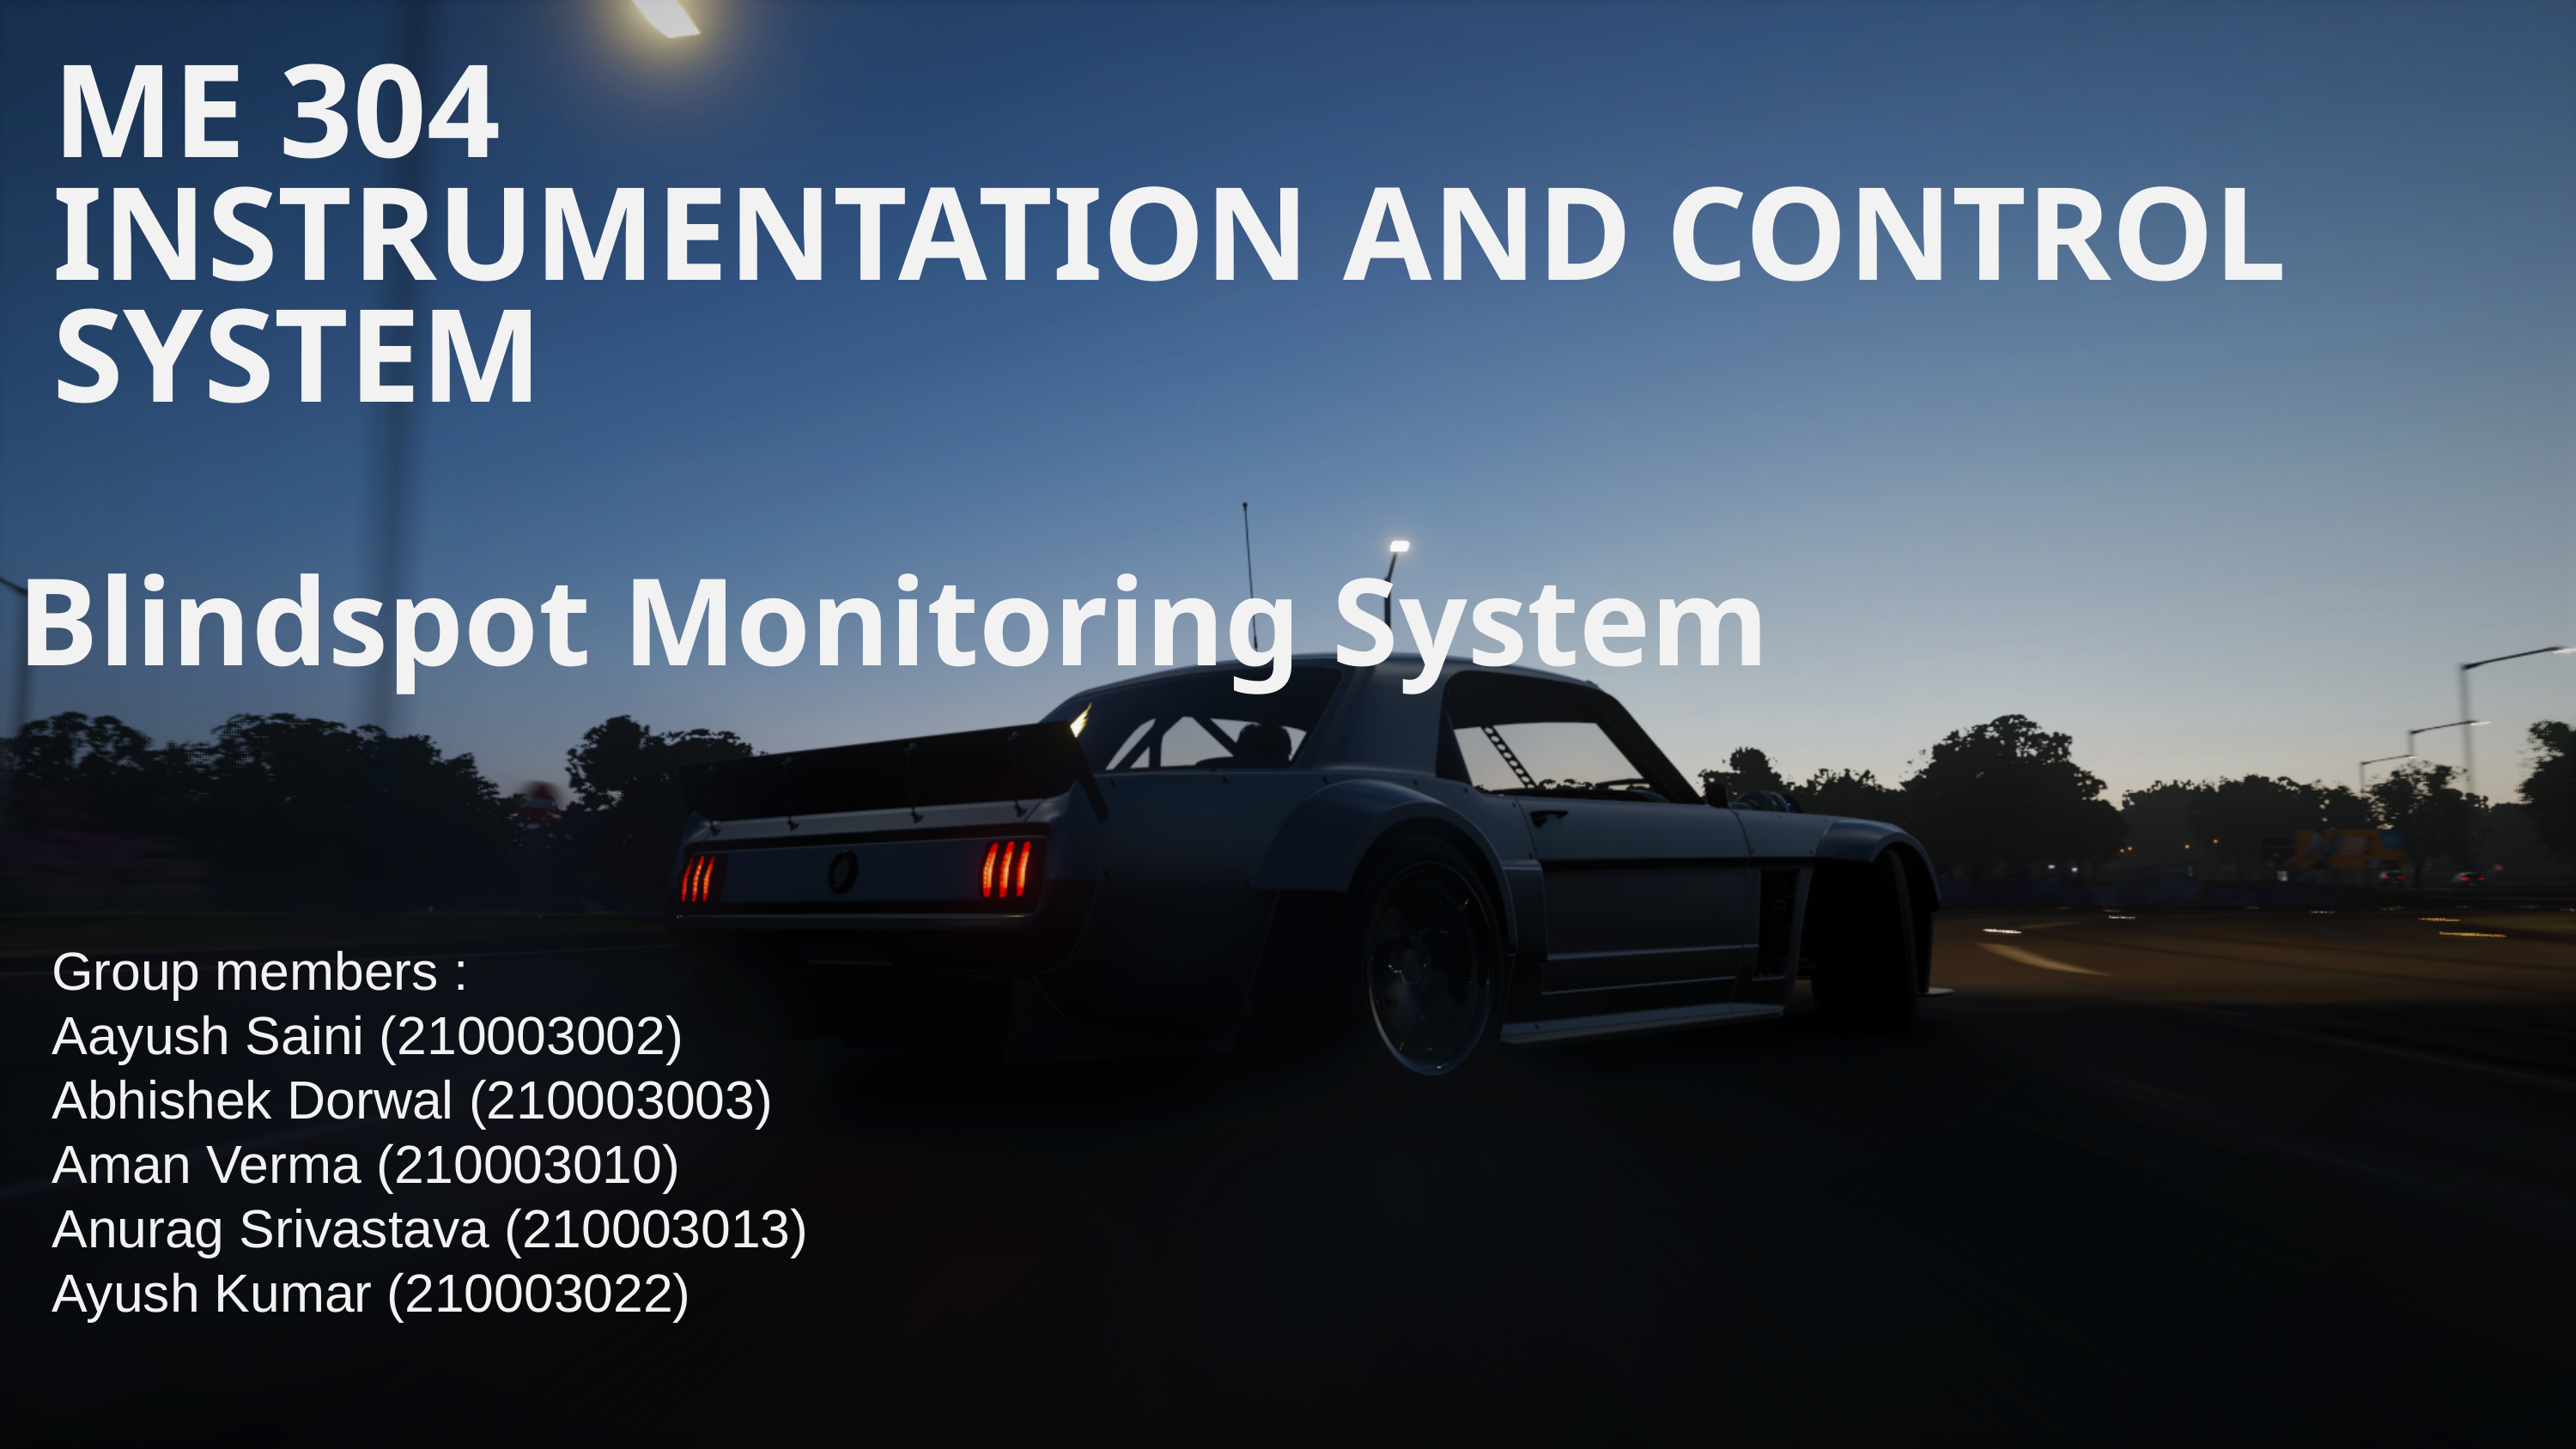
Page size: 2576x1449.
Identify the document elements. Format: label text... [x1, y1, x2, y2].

text_box Blindspot Monitoring System [2, 555, 2431, 701]
text_box ME 304 INSTRUMENTATION AND CONTROL SYSTEM [36, 48, 2466, 441]
picture [0, 0, 2576, 1449]
text_box Group members : Aayush Saini (210003002) Abhishek Dorwal (210003003) Aman Verma (210003010) Anurag Srivastava (210003013) Ayush Kumar (210003022) [35, 869, 2014, 1333]
